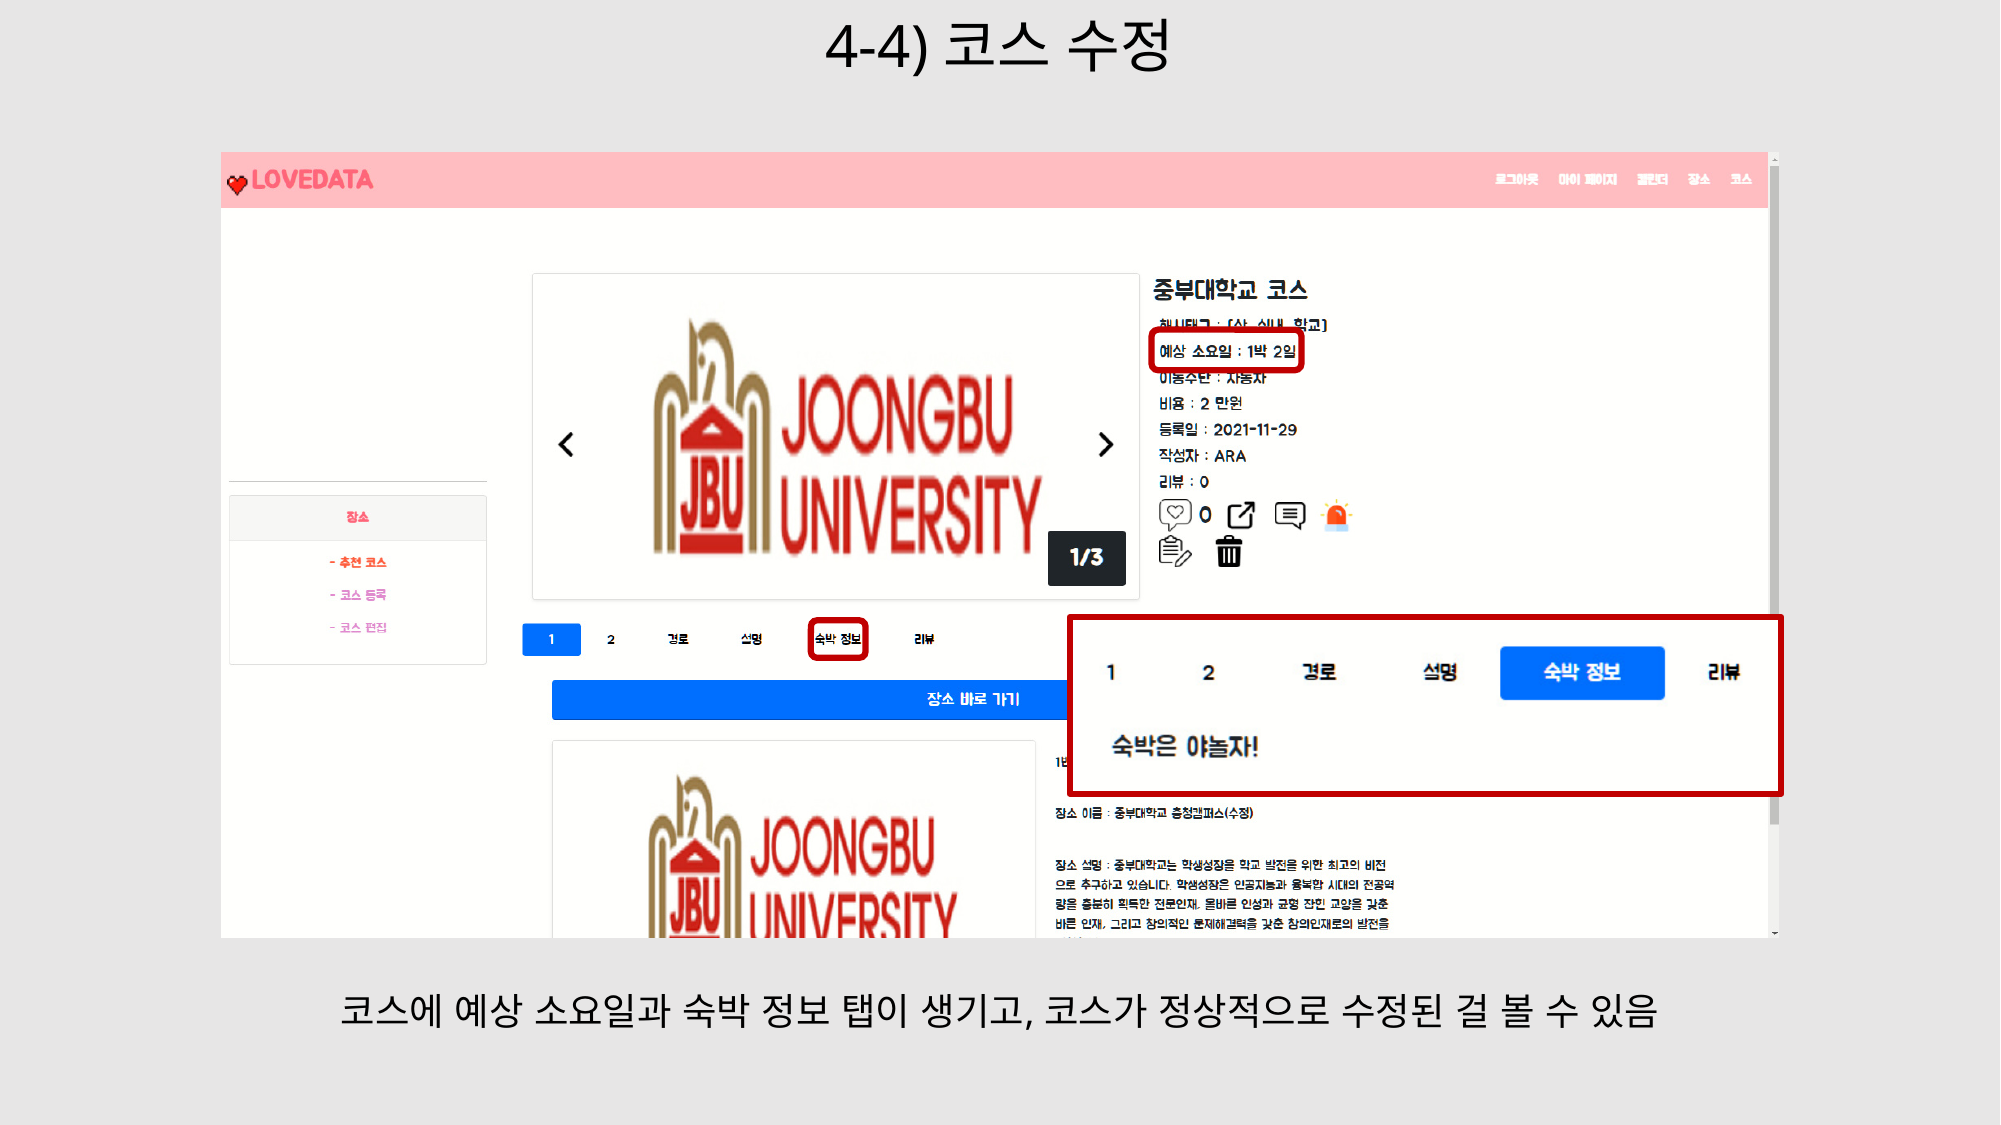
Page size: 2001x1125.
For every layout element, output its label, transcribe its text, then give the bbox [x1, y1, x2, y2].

picture [221, 152, 1779, 938]
picture [1072, 620, 1779, 791]
text_box 4-4) 코스 수정 [564, 2, 1436, 87]
text_box 코스에 예상 소요일과 숙박 정보 탭이 생기고, 코스가 정상적으로 수정된 걸 볼 수 있음 [325, 980, 1675, 1041]
